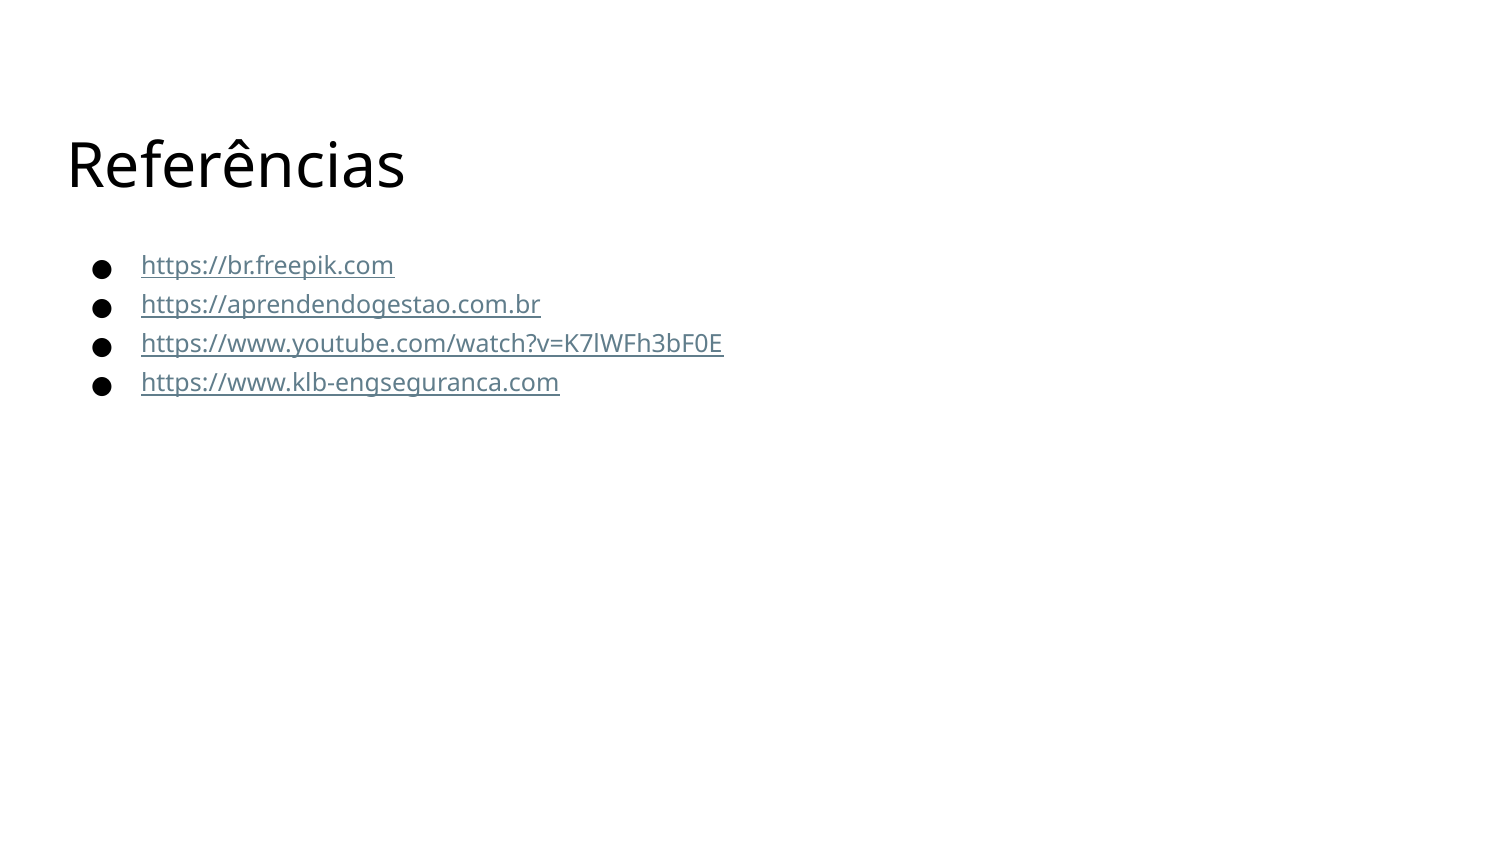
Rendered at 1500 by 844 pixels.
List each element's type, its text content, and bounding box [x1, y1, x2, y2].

list https://br.freepik.com https://aprendendogestao.com.br https://www.youtube.com/watch?v=K7lWFh3bF0E https://www.klb-engseguranca.com [51, 229, 870, 687]
title Referências [51, 91, 512, 216]
